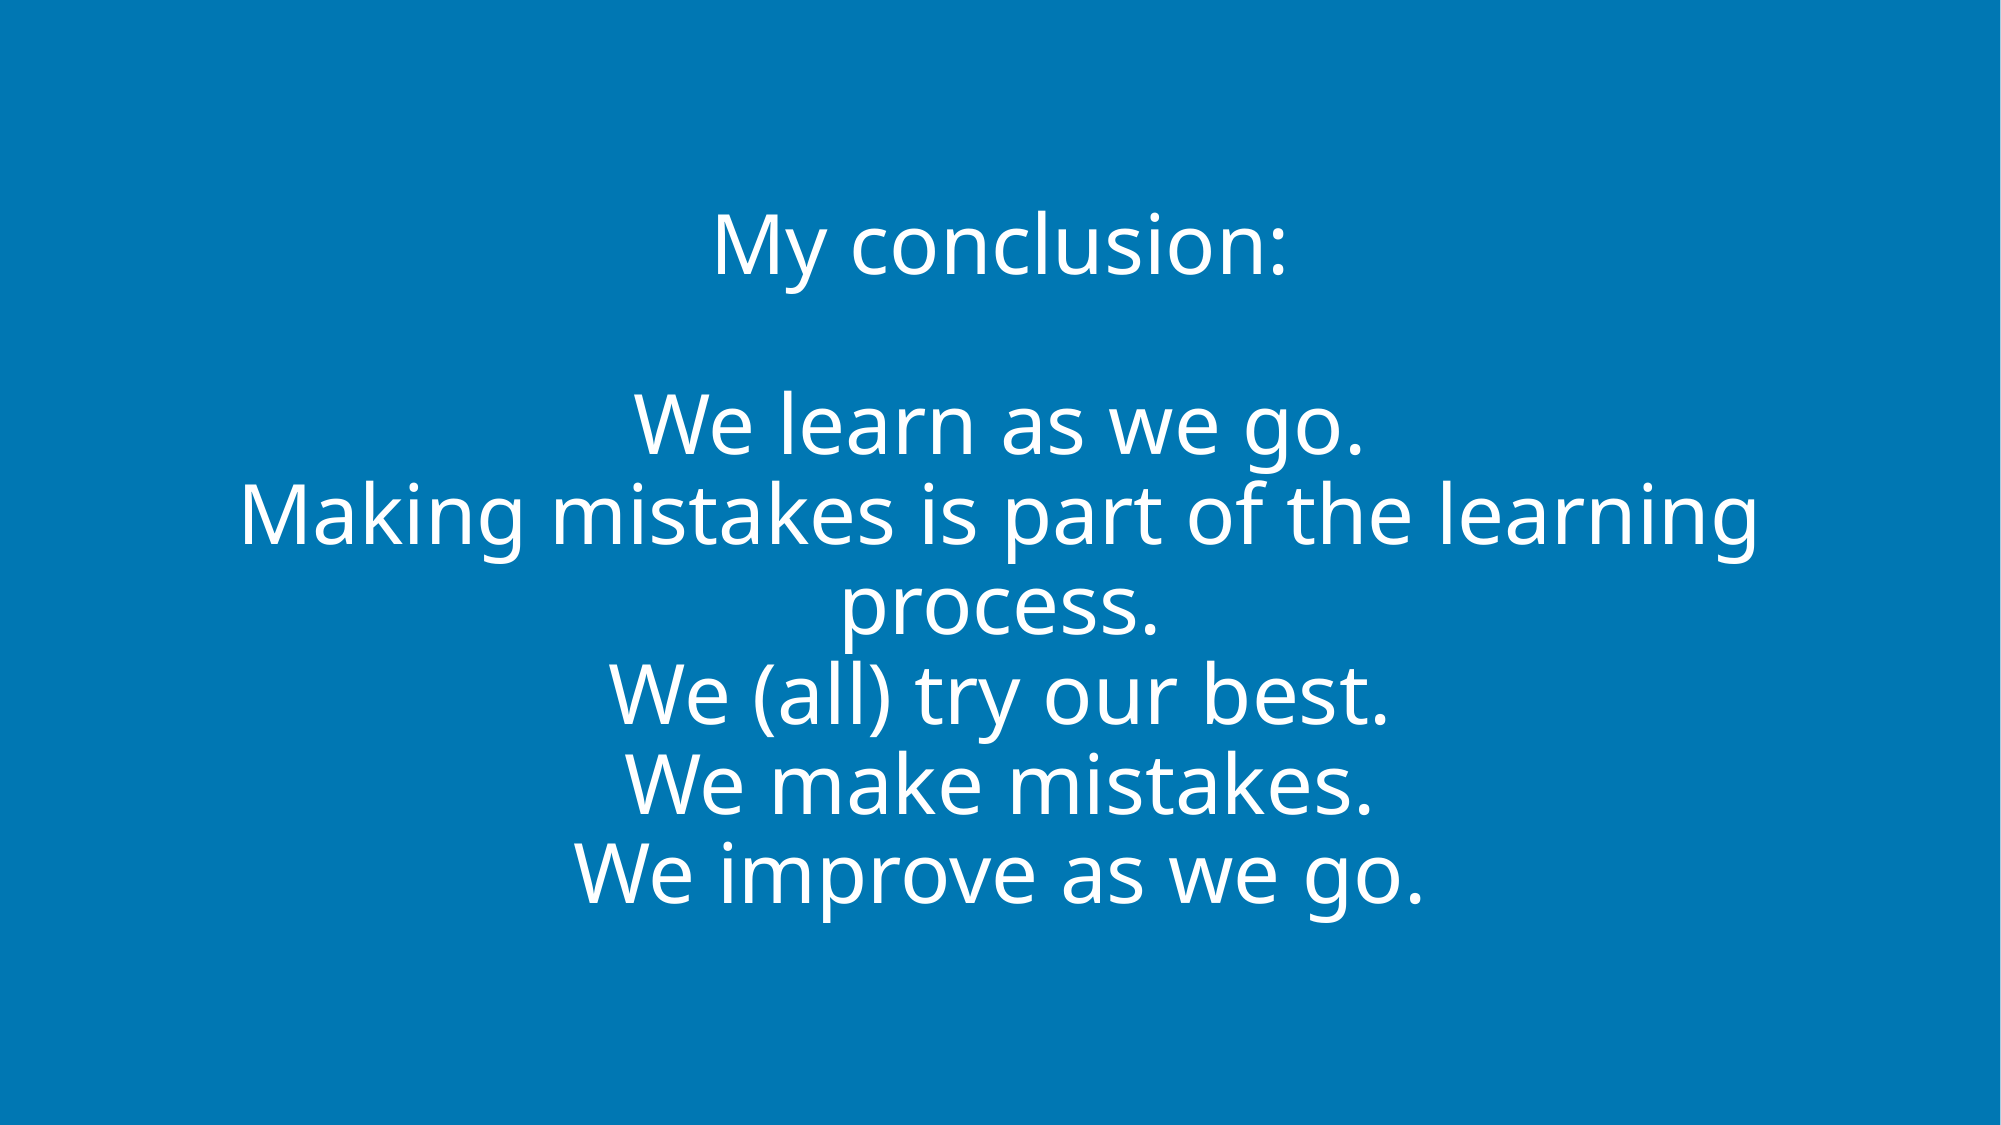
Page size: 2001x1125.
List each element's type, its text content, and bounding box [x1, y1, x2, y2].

list My conclusion: We learn as we go. Making mistakes is part of the learning process. We (all) try our best. We make mistakes. We improve as we go. [72, 72, 1928, 1053]
